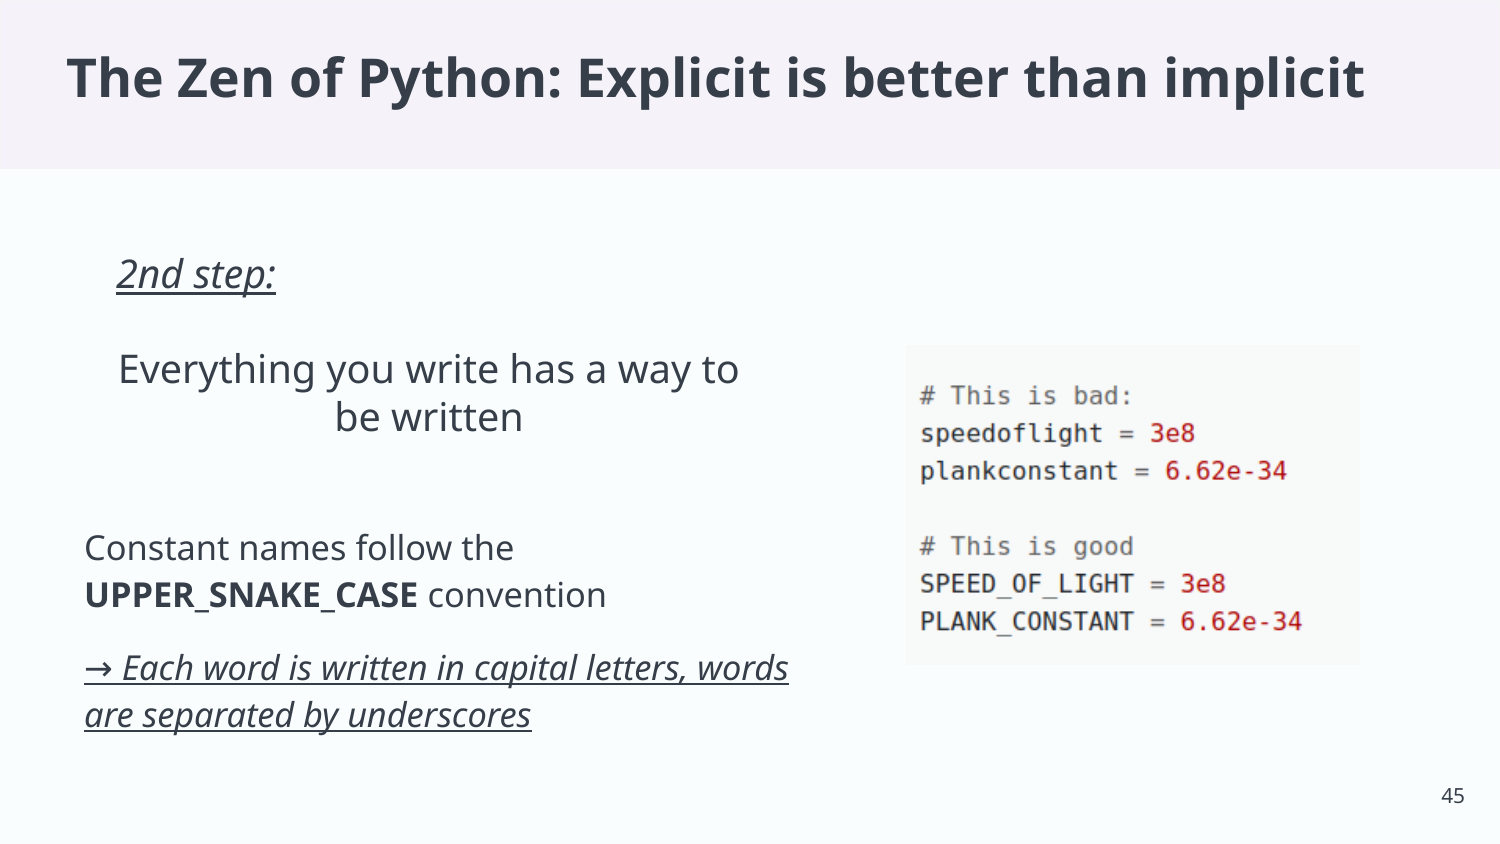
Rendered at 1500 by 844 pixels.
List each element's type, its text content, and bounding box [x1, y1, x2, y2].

picture [906, 345, 1360, 665]
text_box Constant names follow the UPPER_SNAKE_CASE convention → Each word is written in capital letters, words are separated by underscores [69, 504, 809, 750]
slide_number <number> [1389, 764, 1480, 830]
title The Zen of Python: Explicit is better than implicit [51, 28, 1390, 141]
text_box 2nd step: Everything you write has a way to be written [101, 234, 757, 502]
